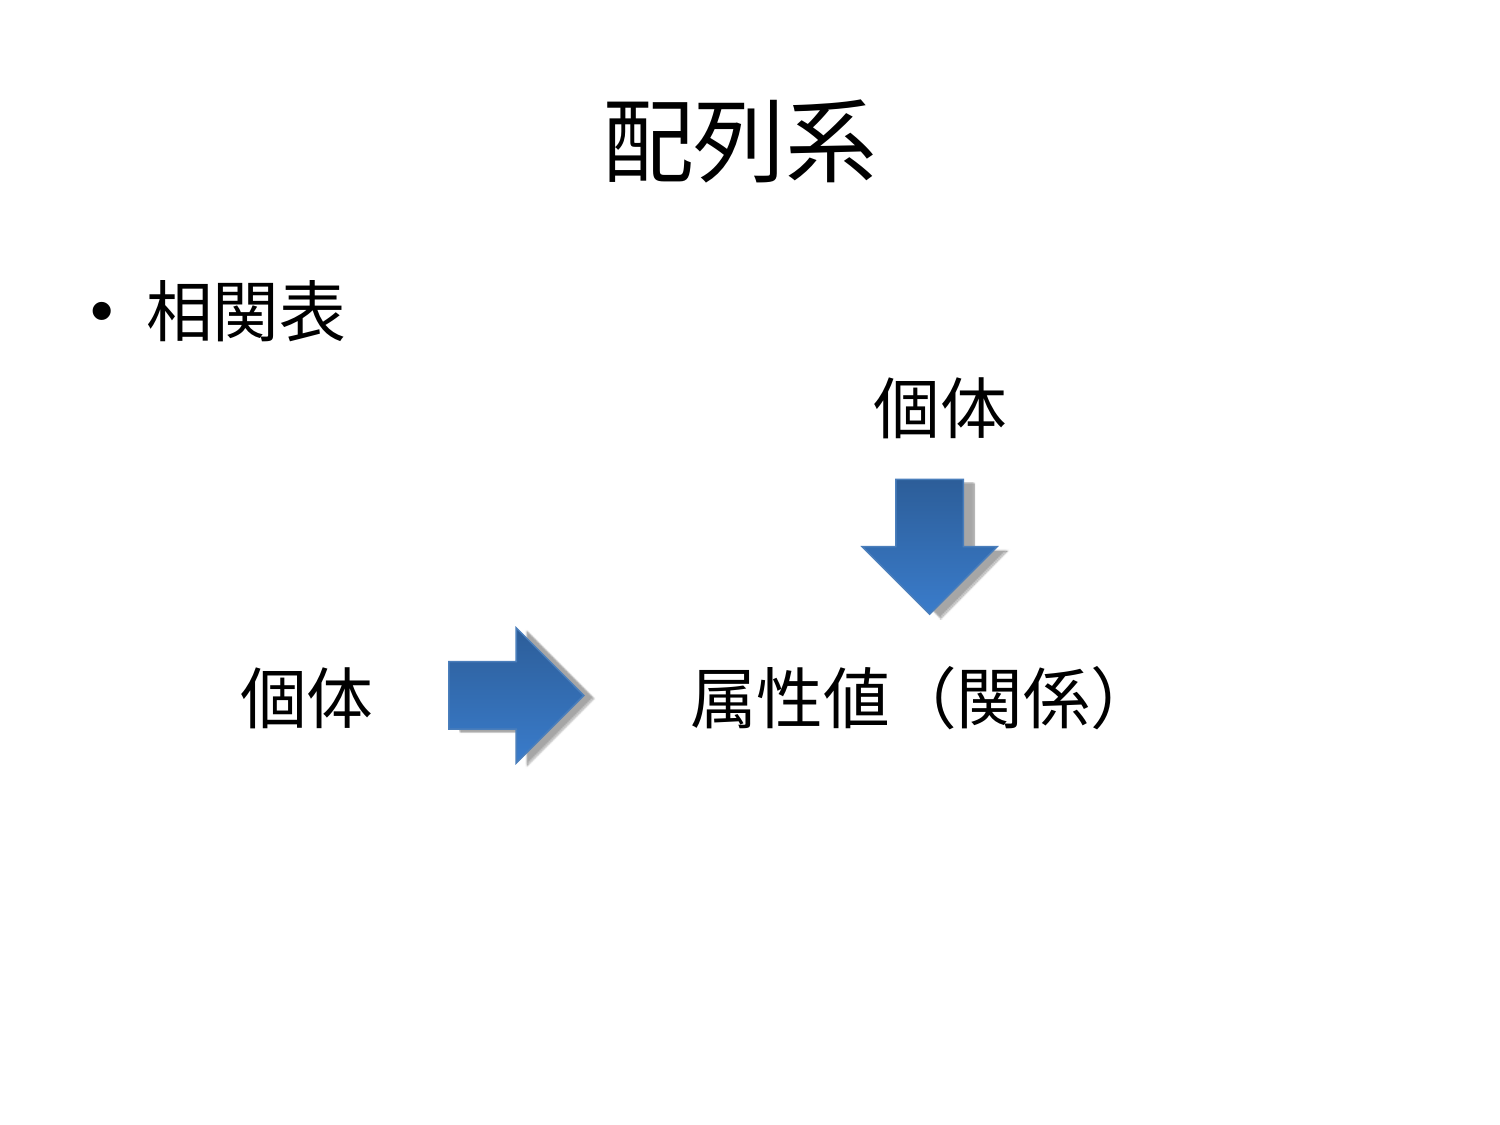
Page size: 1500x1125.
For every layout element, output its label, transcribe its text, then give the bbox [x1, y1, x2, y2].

text_box [448, 627, 584, 764]
title 配列系 [75, 45, 1426, 233]
list 相関表 個体 個体 属性値（関係） [75, 262, 1426, 1006]
text_box [862, 479, 998, 615]
